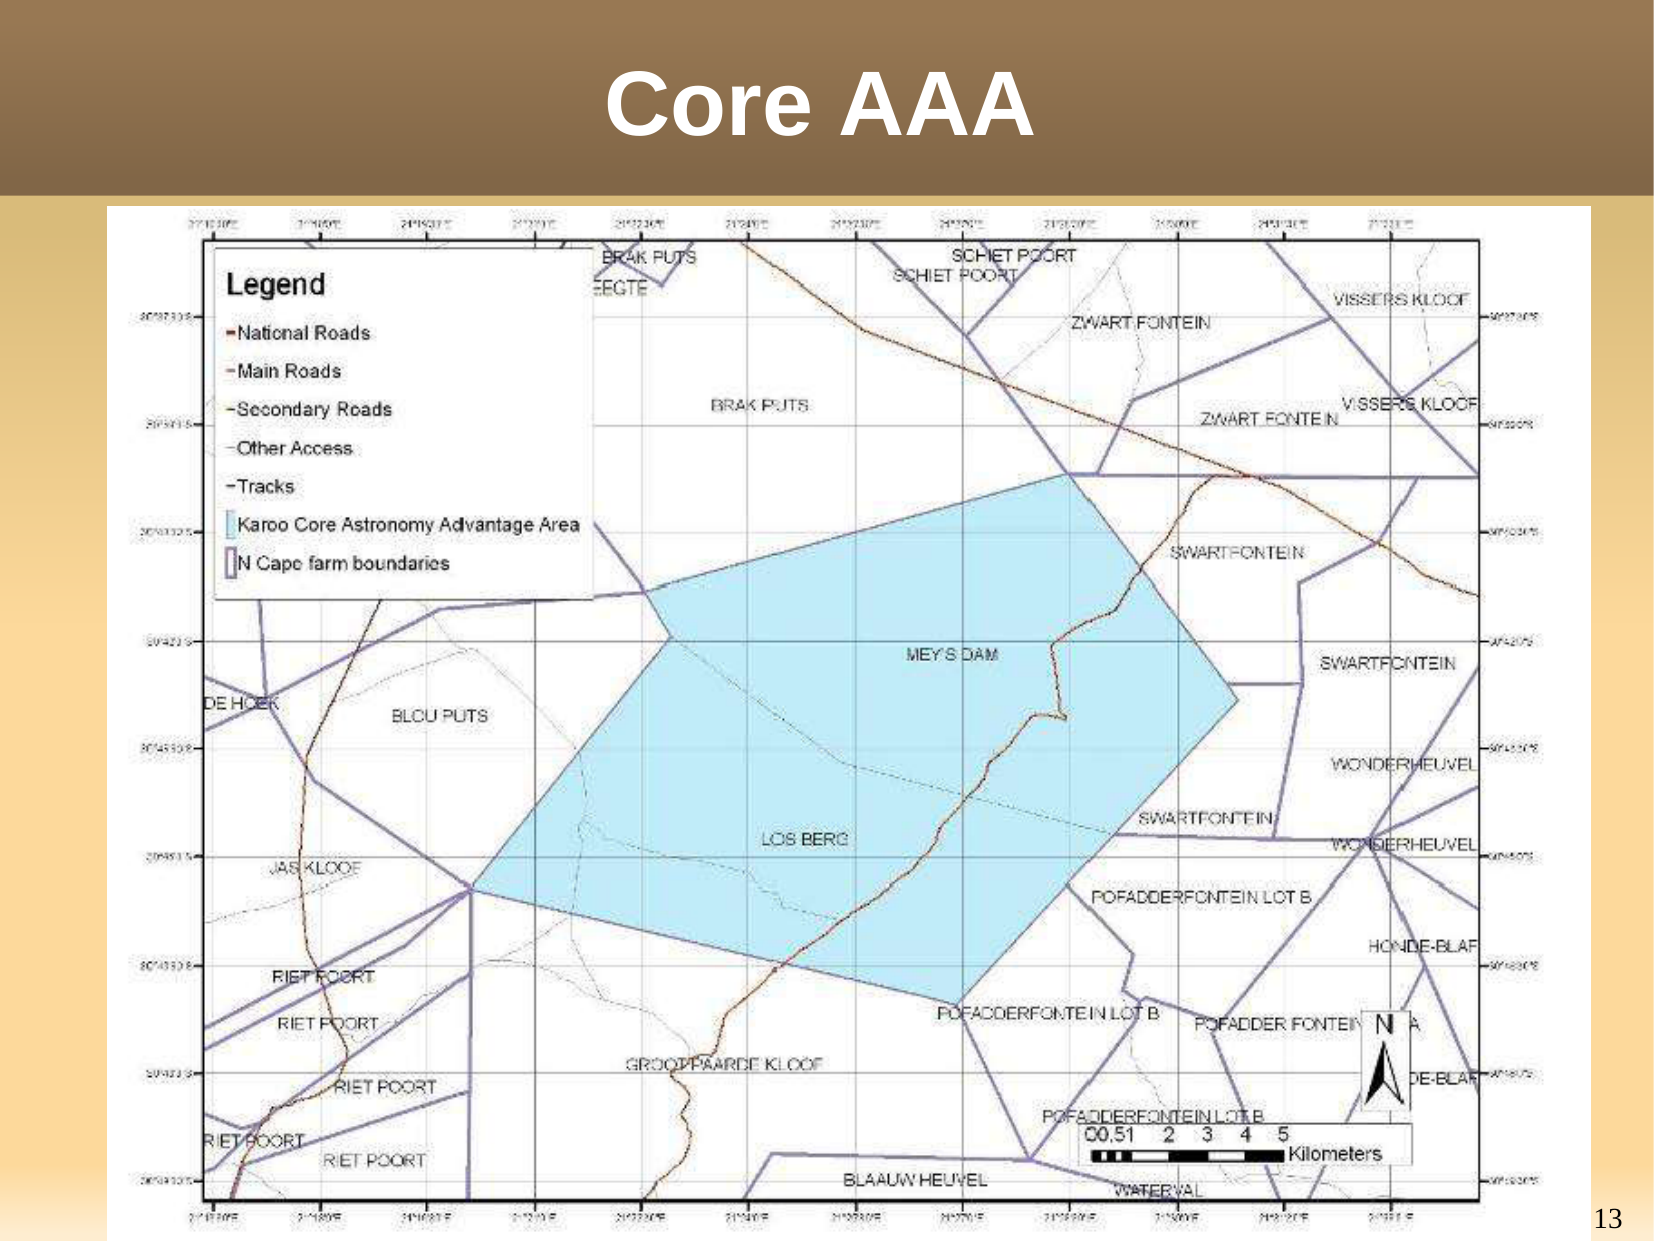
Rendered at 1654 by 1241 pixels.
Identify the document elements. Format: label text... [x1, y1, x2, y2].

picture [0, 0, 1654, 1241]
title Core AAA [76, 0, 1565, 208]
